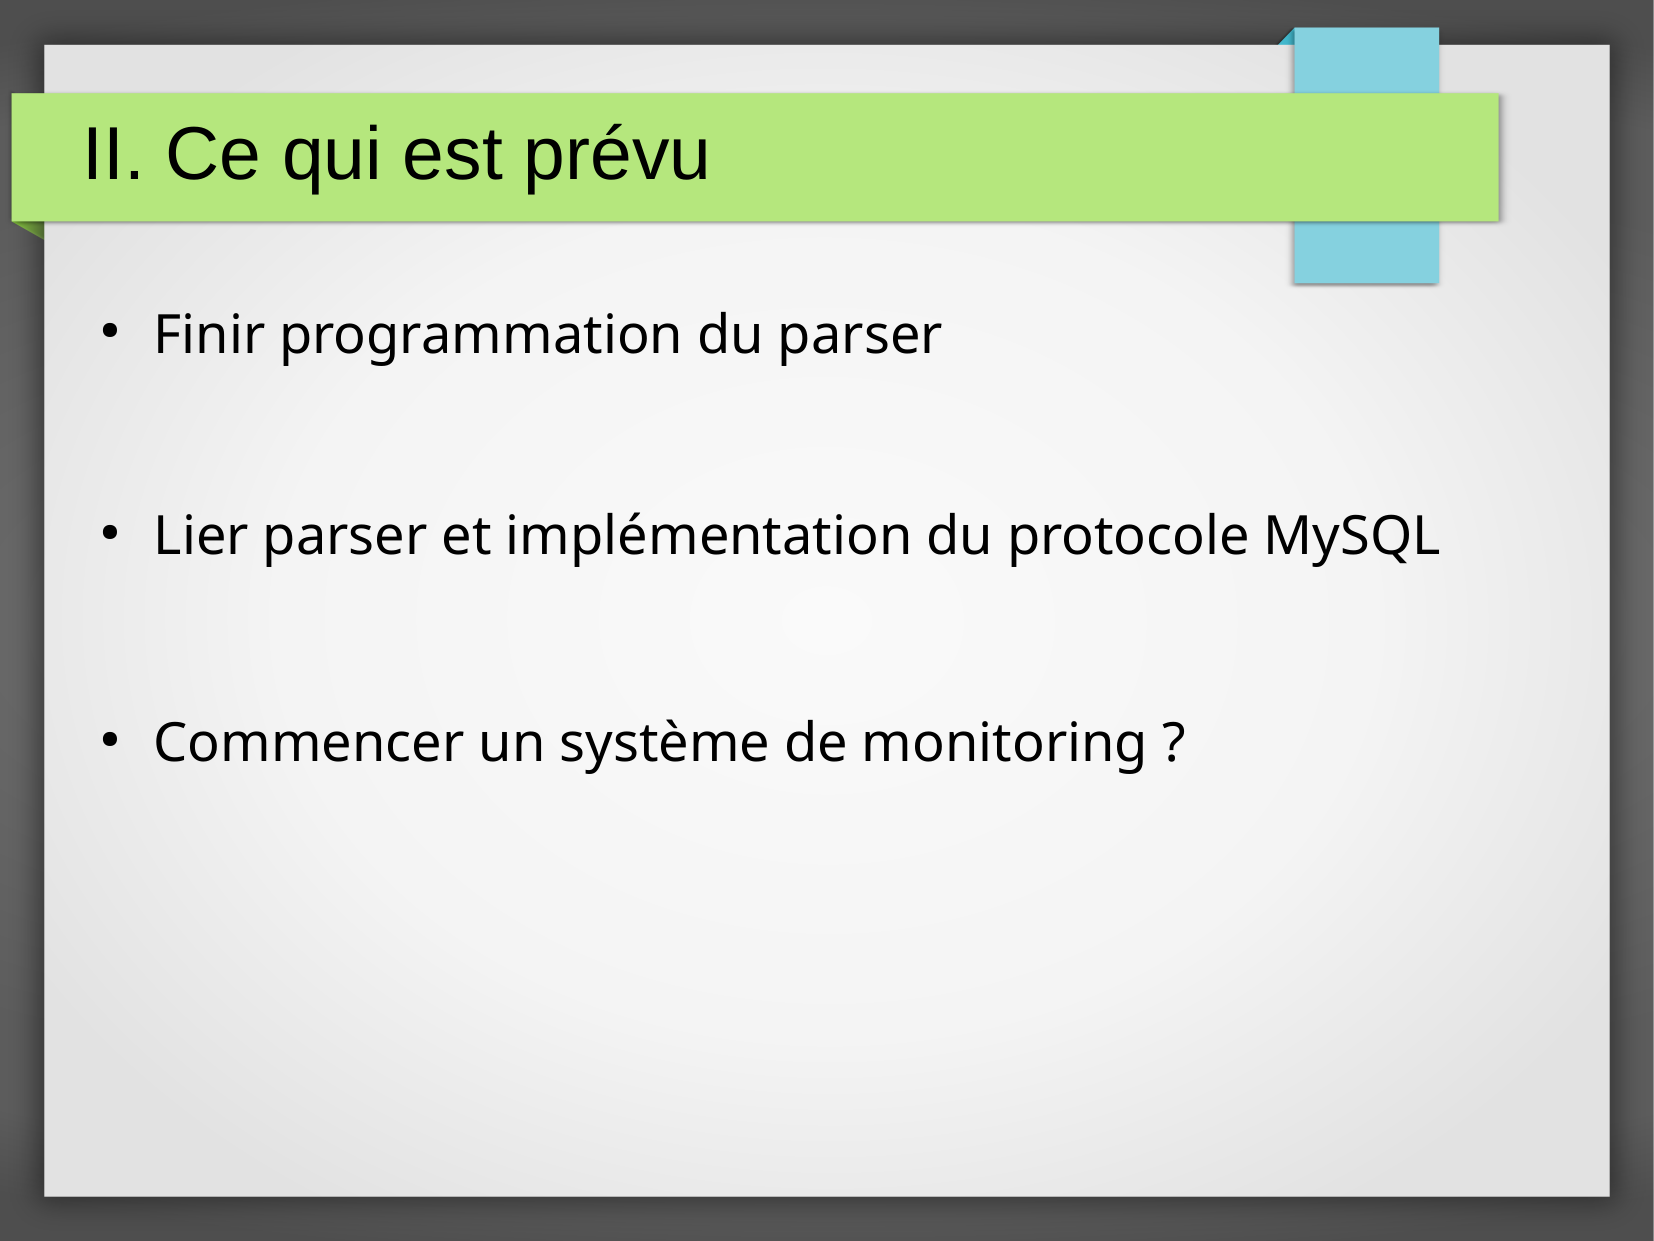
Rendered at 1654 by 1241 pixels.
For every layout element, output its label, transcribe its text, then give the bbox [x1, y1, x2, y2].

title II. Ce qui est prévu [82, 94, 1264, 213]
list Finir programmation du parser Lier parser et implémentation du protocole MySQL Commencer un système de monitoring ? [82, 295, 1571, 1015]
picture [0, 0, 1654, 1241]
